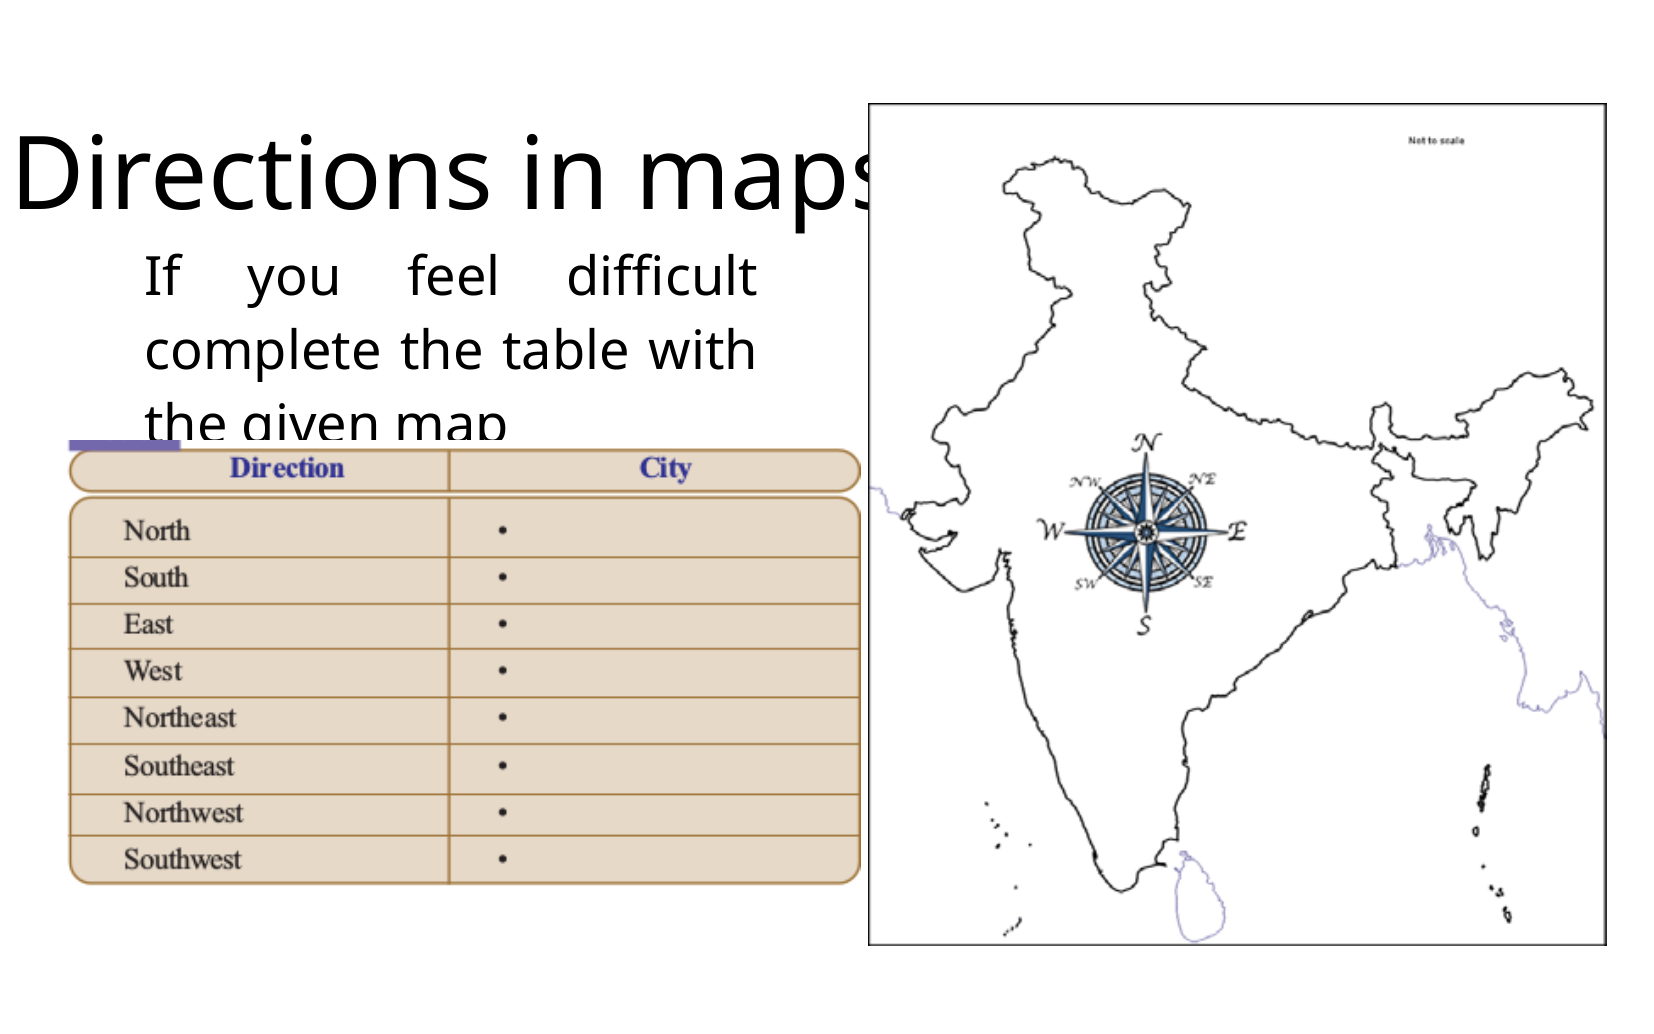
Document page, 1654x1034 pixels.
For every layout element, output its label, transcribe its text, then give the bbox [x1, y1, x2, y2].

title Directions in maps [76, 100, 833, 184]
picture [52, 440, 861, 898]
text_box If you feel difficult complete the table with the given map [129, 230, 804, 408]
picture [868, 103, 1607, 946]
